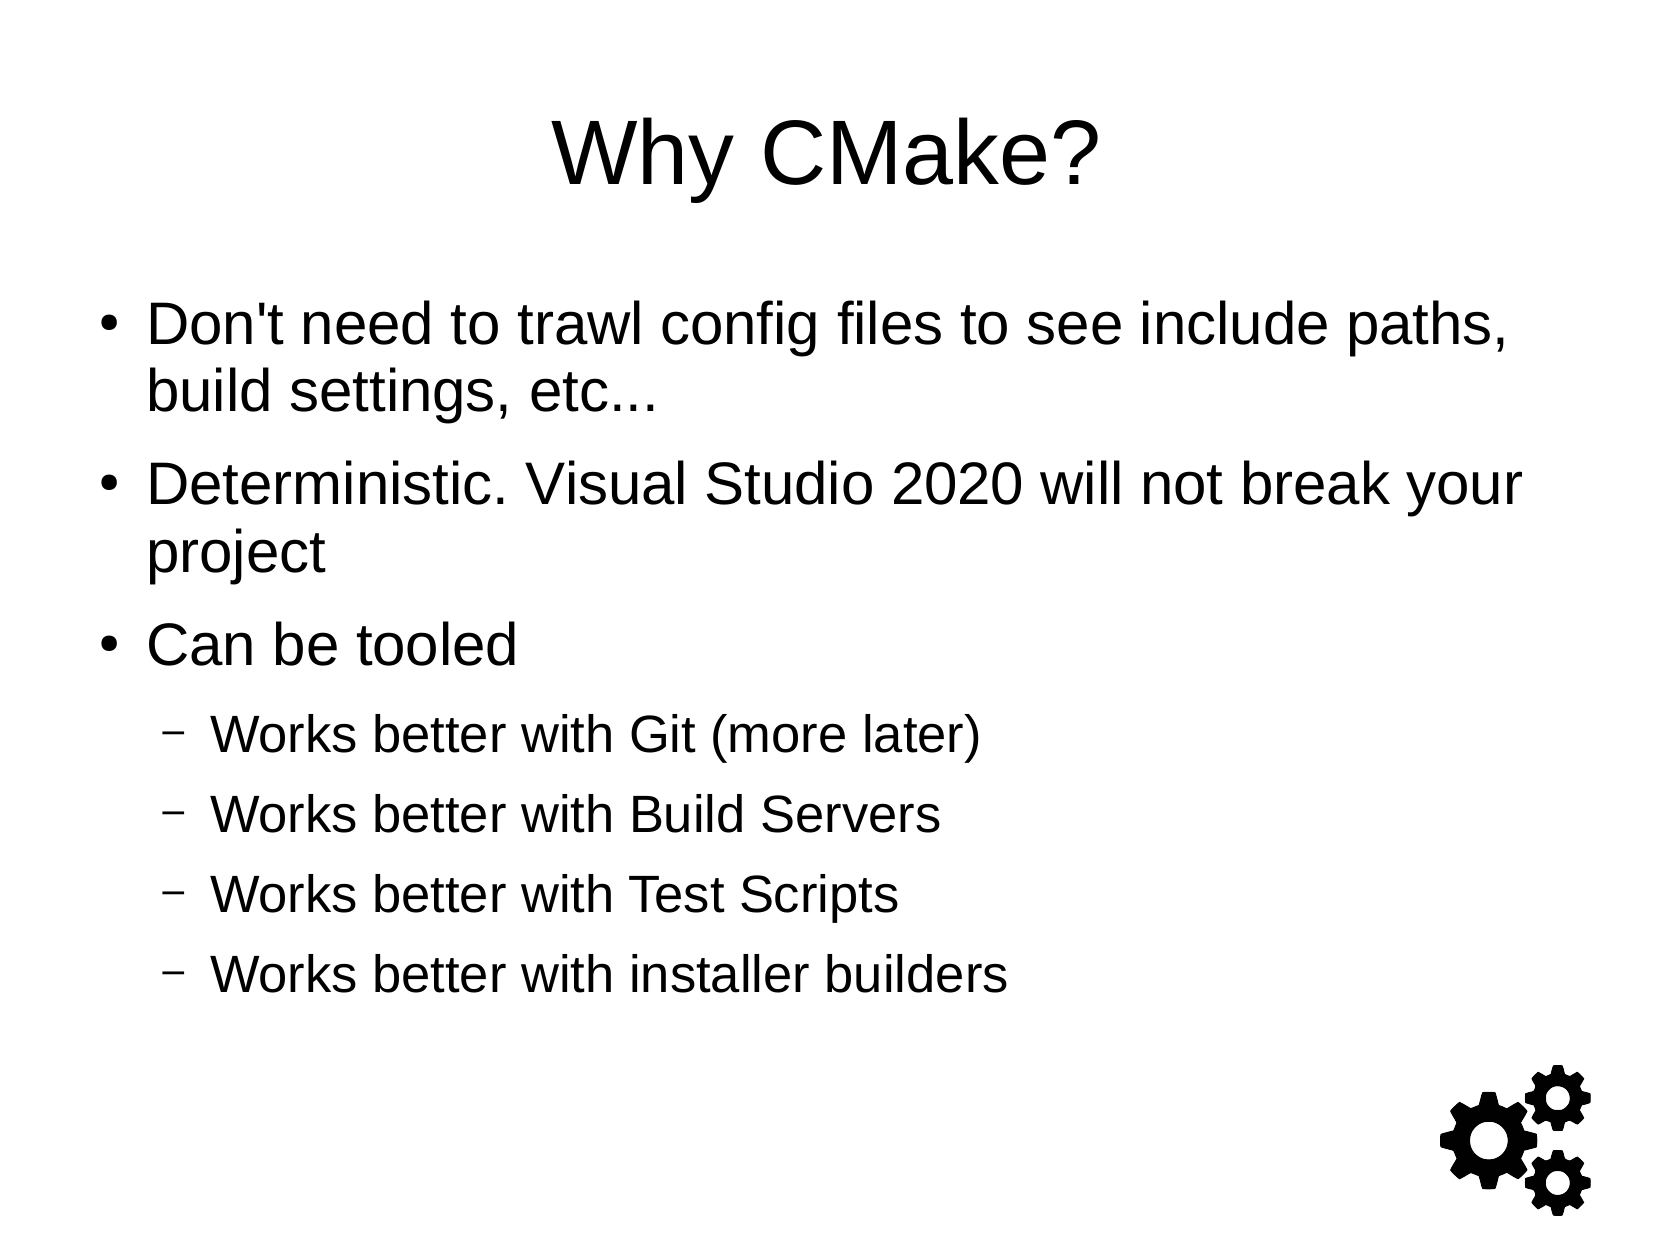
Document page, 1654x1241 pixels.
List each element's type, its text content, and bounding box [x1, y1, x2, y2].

list Don't need to trawl config files to see include paths, build settings, etc... Deterministic. Visual Studio 2020 will not break your project Can be tooled Works better with Git (more later) Works better with Build Servers Works better with Test Scripts Works better with installer builders [82, 290, 1571, 1010]
picture [1440, 1065, 1591, 1216]
title Why CMake? [82, 49, 1571, 257]
